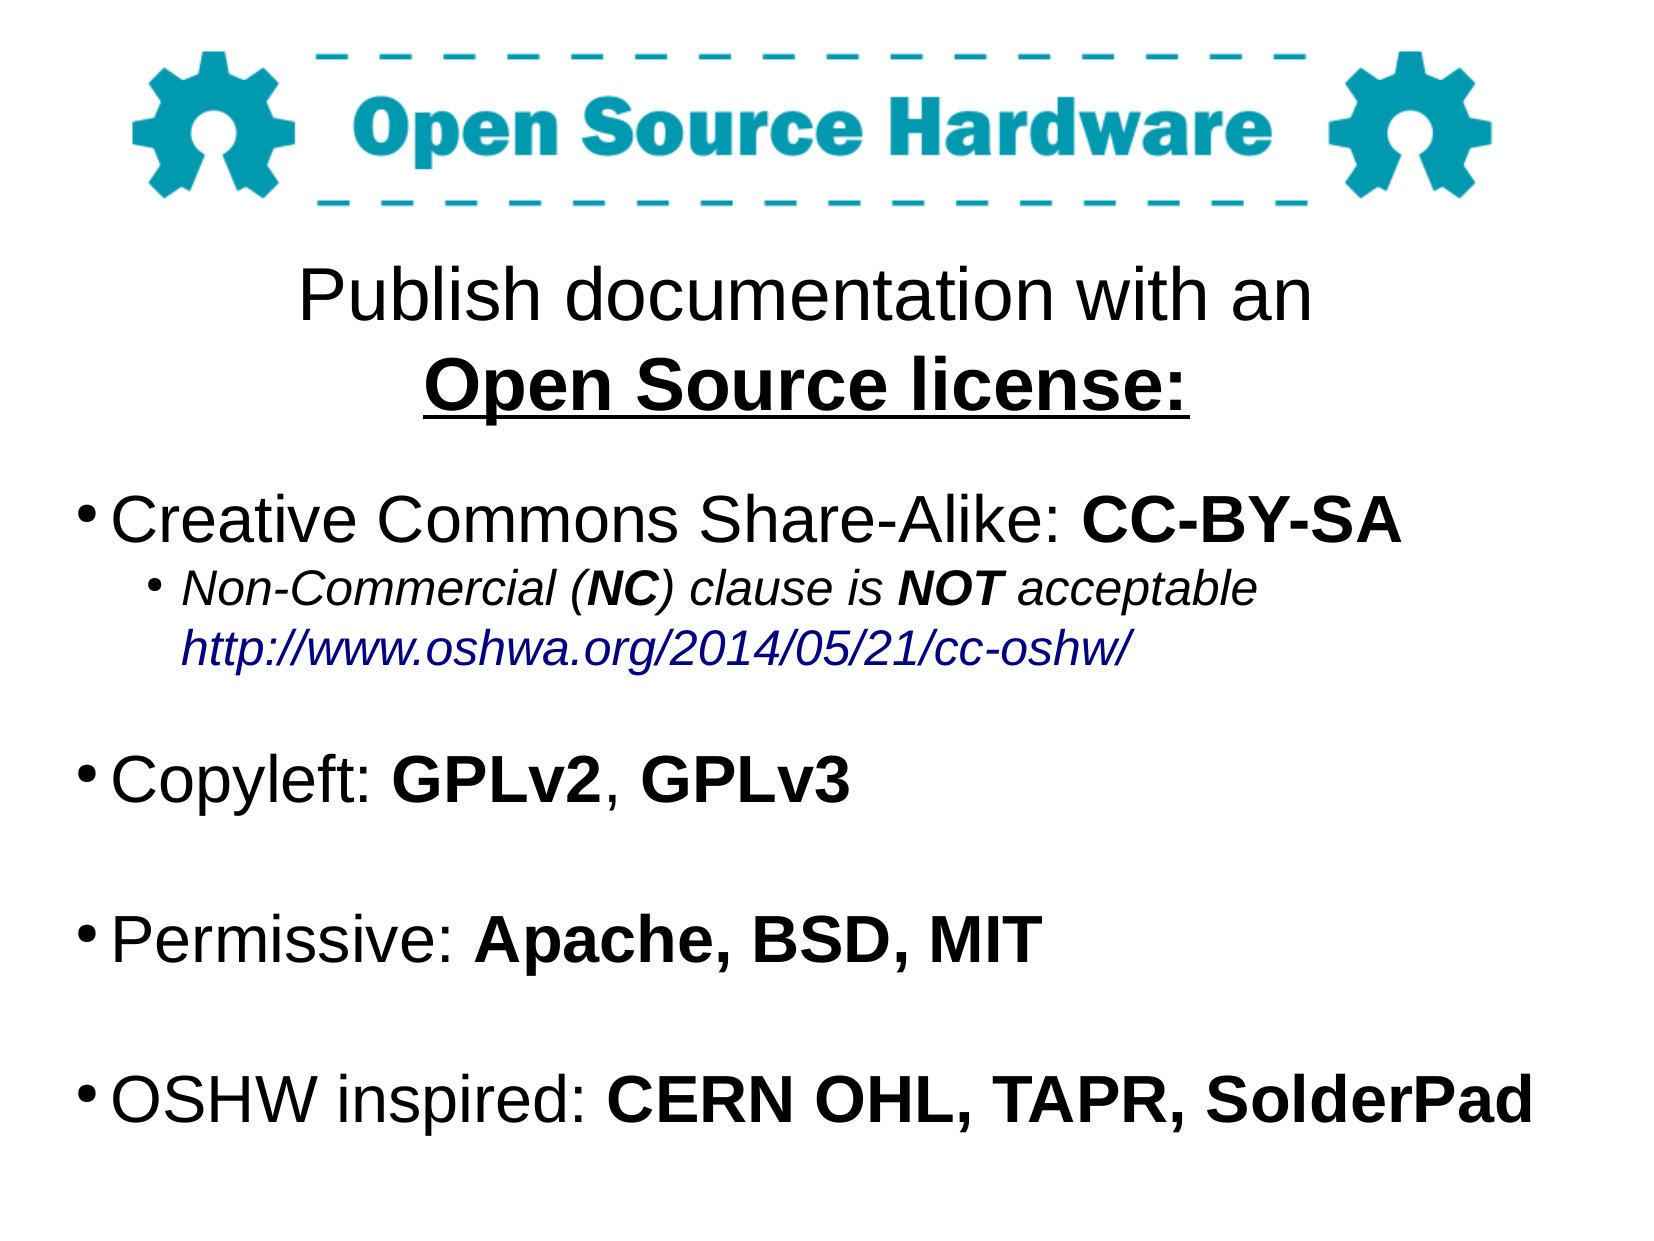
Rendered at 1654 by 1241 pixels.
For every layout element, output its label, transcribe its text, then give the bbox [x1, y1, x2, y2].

text_box Publish documentation with an Open Source license: Creative Commons Share-Alike: CC-BY-SA Non-Commercial (NC) clause is NOT acceptable http://www.oshwa.org/2014/05/21/cc-oshw/ Copyleft: GPLv2, GPLv3 Permissive: Apache, BSD, MIT OSHW inspired: CERN OHL, TAPR, SolderPad [75, 245, 1538, 1191]
picture [114, 11, 1530, 240]
